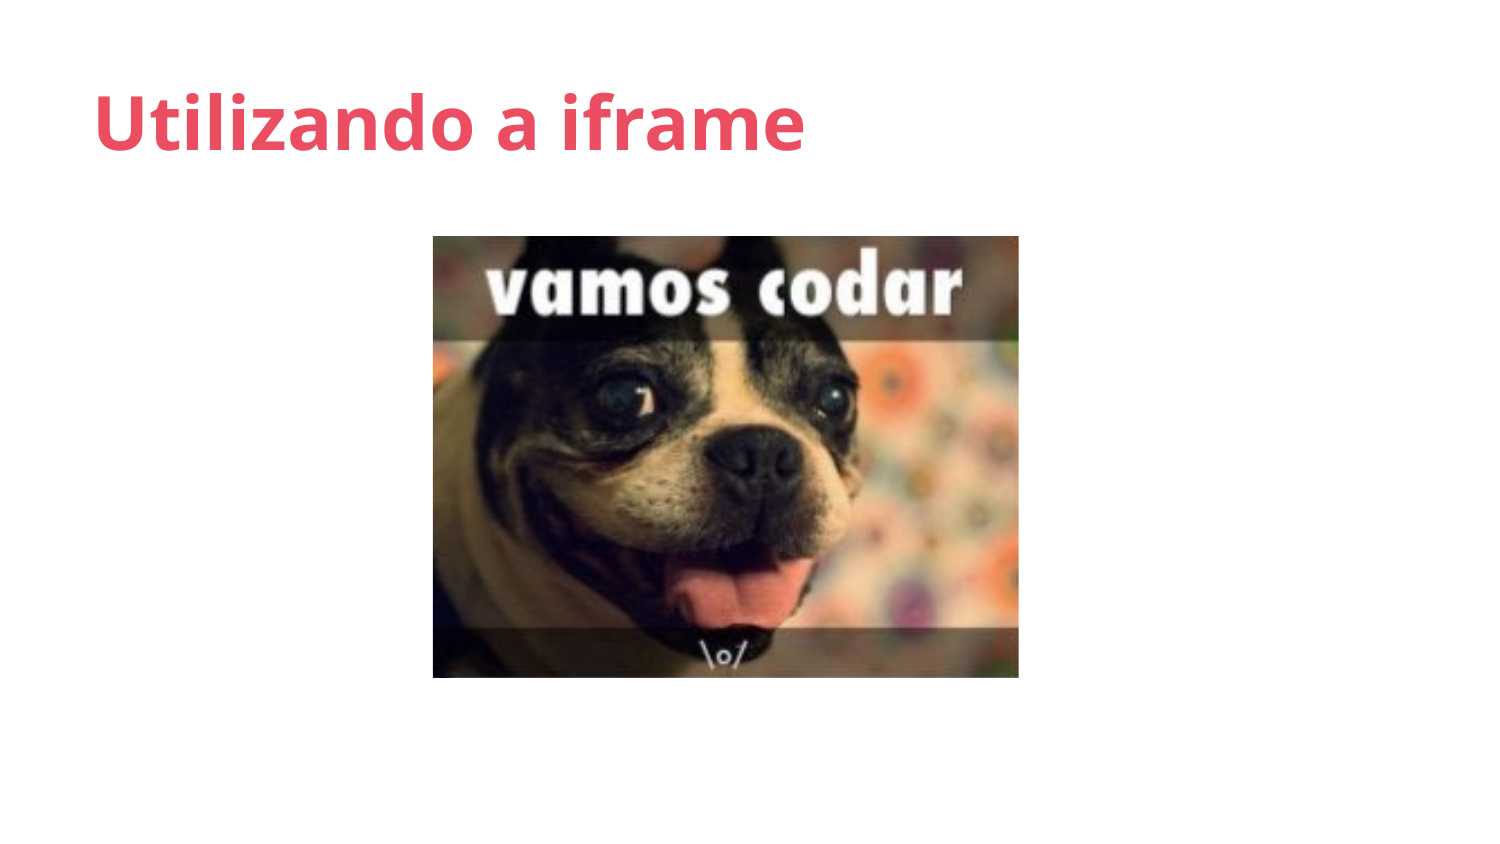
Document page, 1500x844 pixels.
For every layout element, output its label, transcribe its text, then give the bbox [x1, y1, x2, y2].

text_box Utilizando a iframe [77, 44, 1393, 184]
picture [432, 236, 1019, 678]
